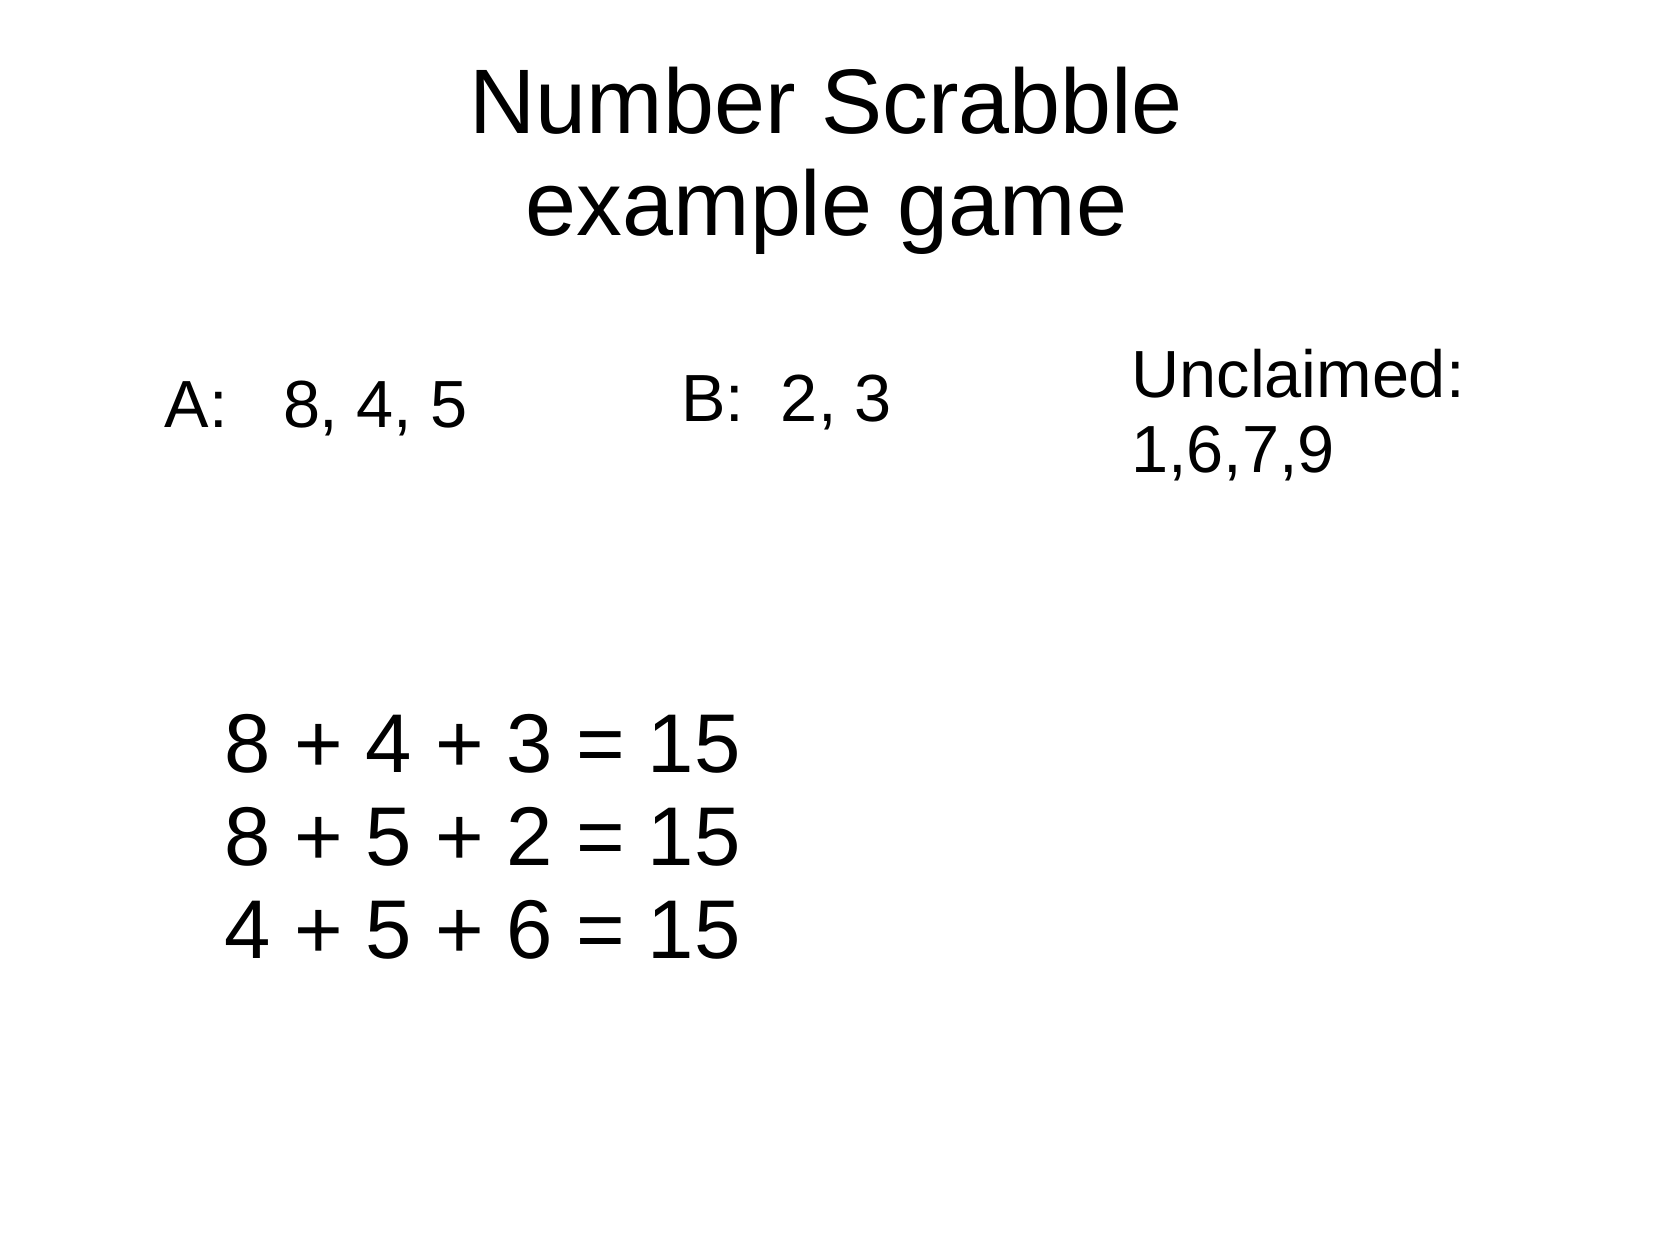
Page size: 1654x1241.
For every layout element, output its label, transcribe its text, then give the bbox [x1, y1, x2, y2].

text_box B: 2, 3 [666, 354, 946, 518]
text_box 8 + 4 + 3 = 15 8 + 5 + 2 = 15 4 + 5 + 6 = 15 [210, 690, 757, 985]
text_box Unclaimed: 1,6,7,9 [1116, 330, 1541, 499]
text_box A: 8, 4, 5 [150, 360, 571, 531]
title Number Scrabble example game [82, 49, 1571, 257]
